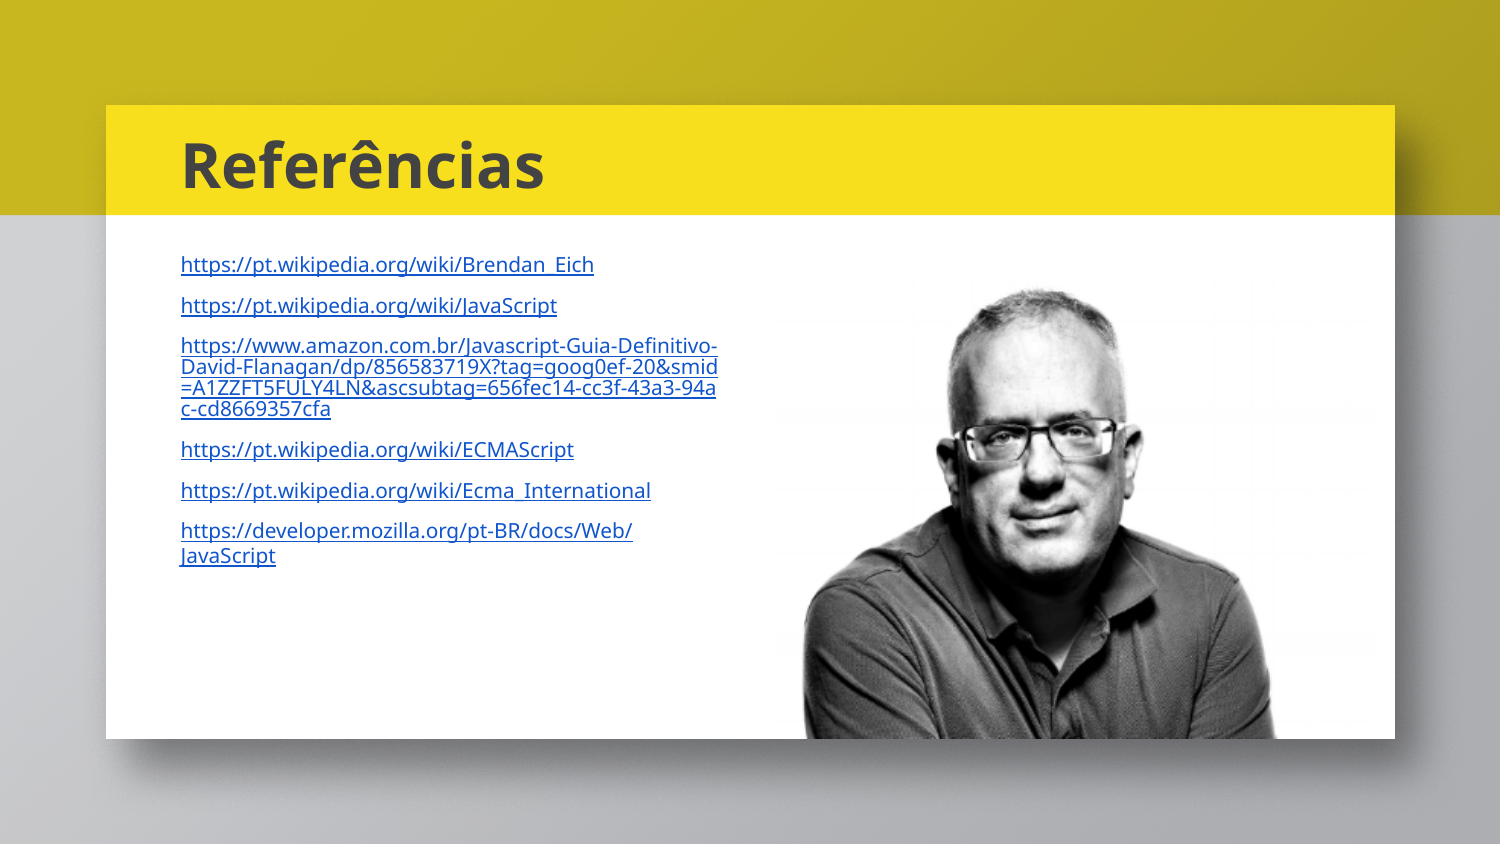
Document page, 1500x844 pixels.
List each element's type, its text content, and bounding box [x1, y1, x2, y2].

title Referências [165, 106, 1336, 217]
picture [0, 0, 1500, 844]
list https://pt.wikipedia.org/wiki/Brendan_Eich https://pt.wikipedia.org/wiki/JavaScript https://www.amazon.com.br/Javascript-Guia-Definitivo-David-Flanagan/dp/856583719X?tag=goog0ef-20&smid=A1ZZFT5FULY4LN&ascsubtag=656fec14-cc3f-43a3-94ac-cd8669357cfa https://pt.wikipedia.org/wiki/ECMAScript https://pt.wikipedia.org/wiki/Ecma_International https://developer.mozilla.org/pt-BR/docs/Web/JavaScript [165, 236, 734, 691]
